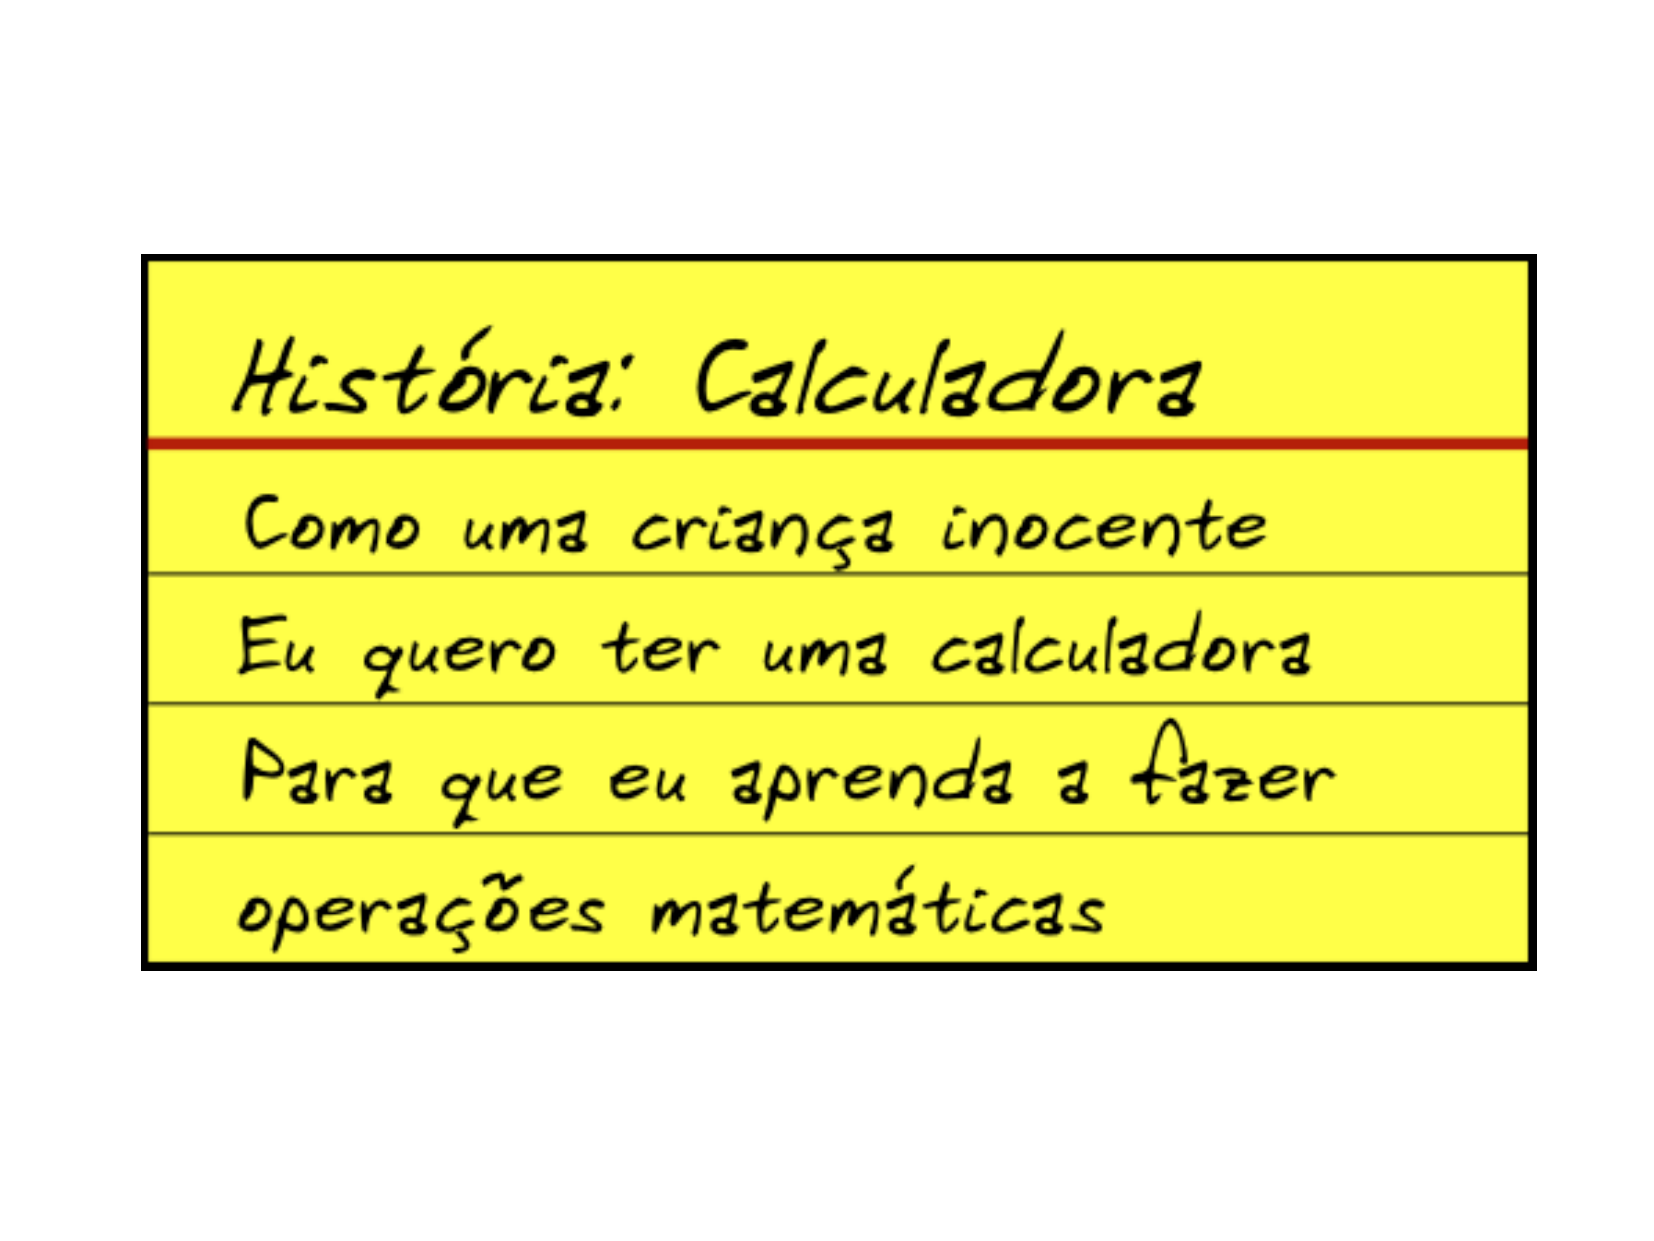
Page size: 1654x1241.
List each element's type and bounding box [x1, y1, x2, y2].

picture [141, 254, 1537, 971]
